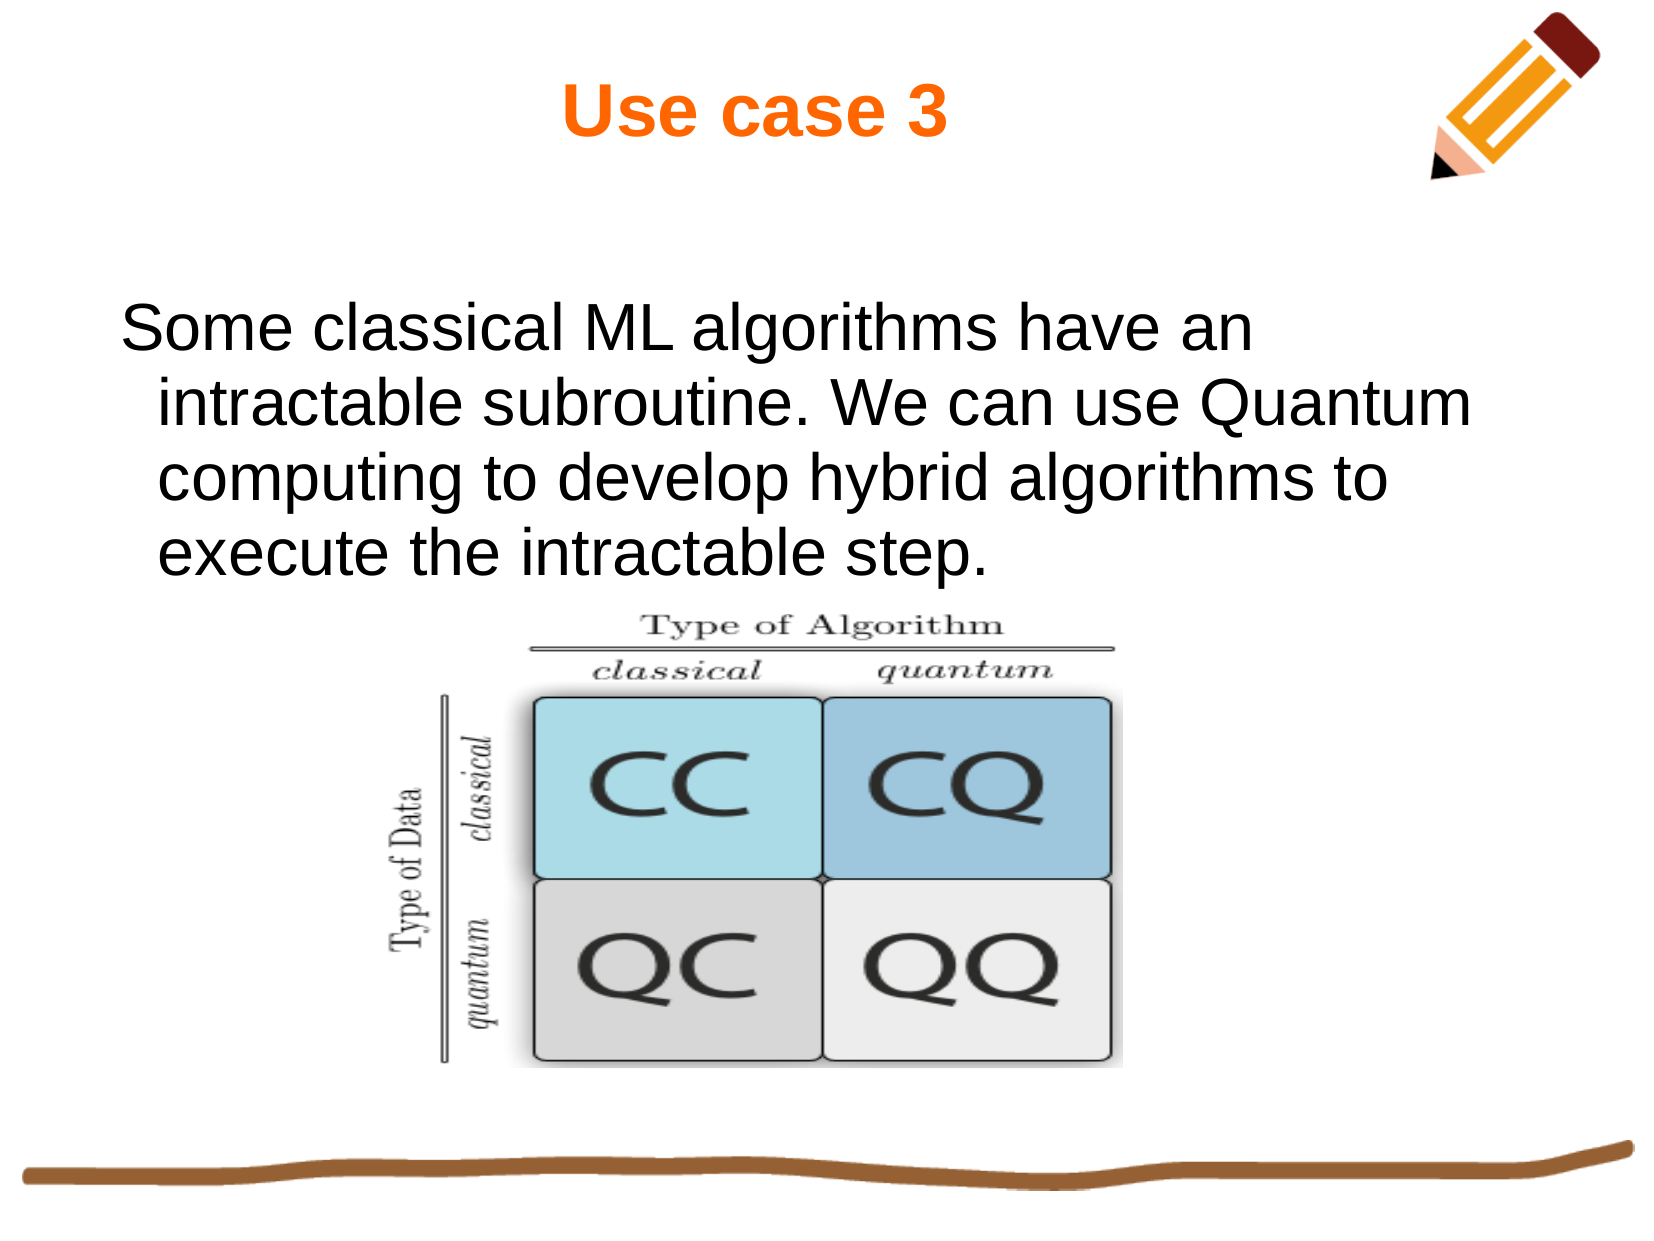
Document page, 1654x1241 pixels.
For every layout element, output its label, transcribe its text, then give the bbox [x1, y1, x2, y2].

picture [22, 1140, 1635, 1191]
picture [1430, 12, 1601, 181]
title Use case 3 [82, 49, 1430, 172]
picture [387, 614, 1123, 1068]
list Some classical ML algorithms have an intractable subroutine. We can use Quantum computing to develop hybrid algorithms to execute the intractable step. [82, 290, 1571, 1122]
